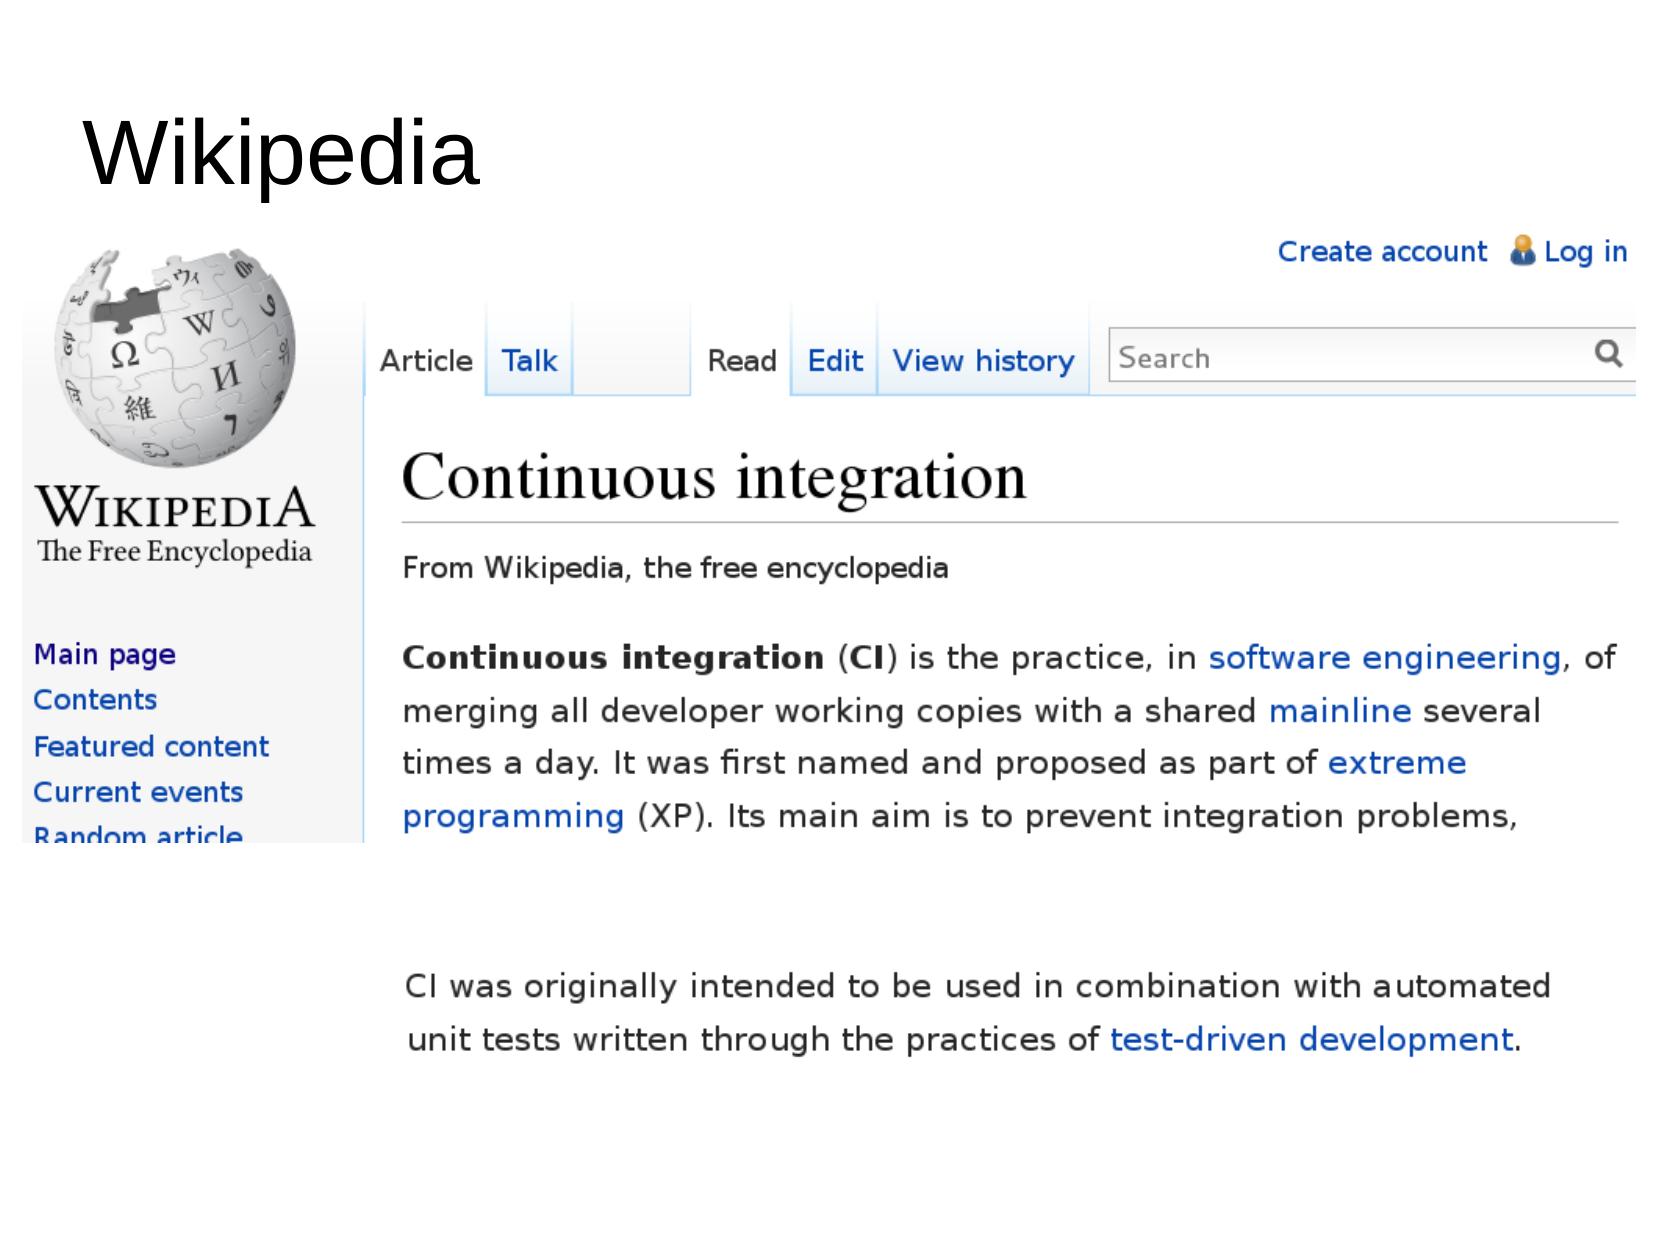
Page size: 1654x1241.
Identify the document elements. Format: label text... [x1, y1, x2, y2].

picture [22, 224, 1636, 843]
picture [377, 941, 1654, 1066]
title Wikipedia [82, 49, 1571, 224]
